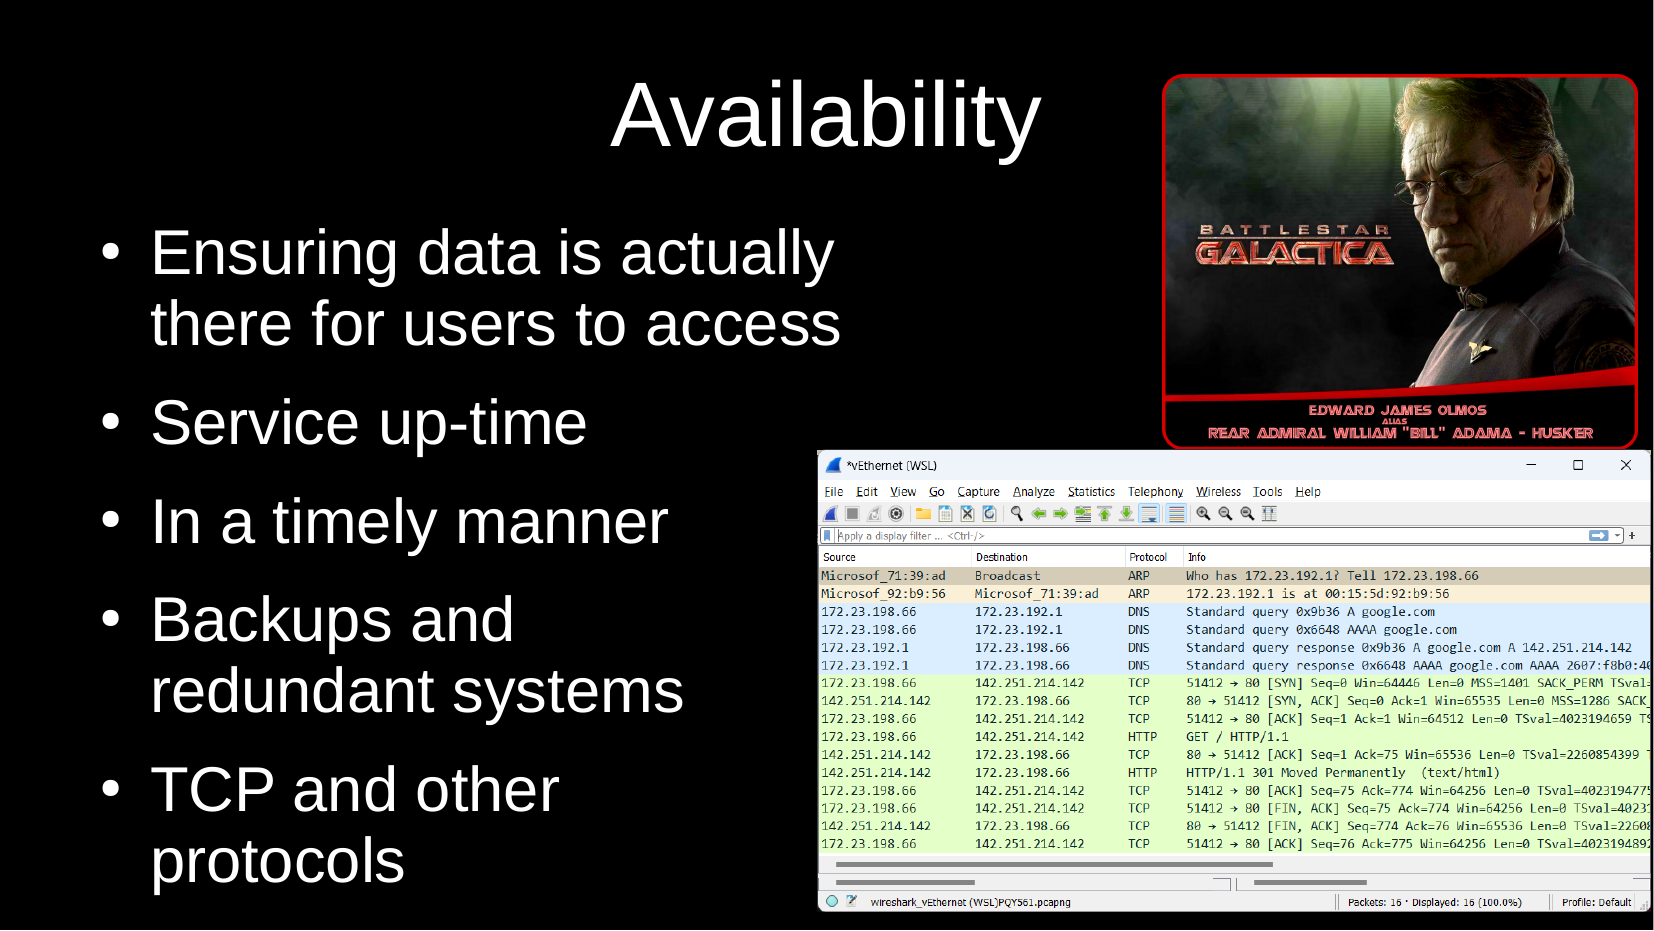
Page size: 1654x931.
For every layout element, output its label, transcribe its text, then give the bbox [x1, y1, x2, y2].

picture [817, 74, 1651, 912]
list Ensuring data is actually there for users to access Service up-time In a timely manner Backups and redundant systems TCP and other protocols [82, 217, 1162, 901]
title Availability [82, 37, 1571, 193]
